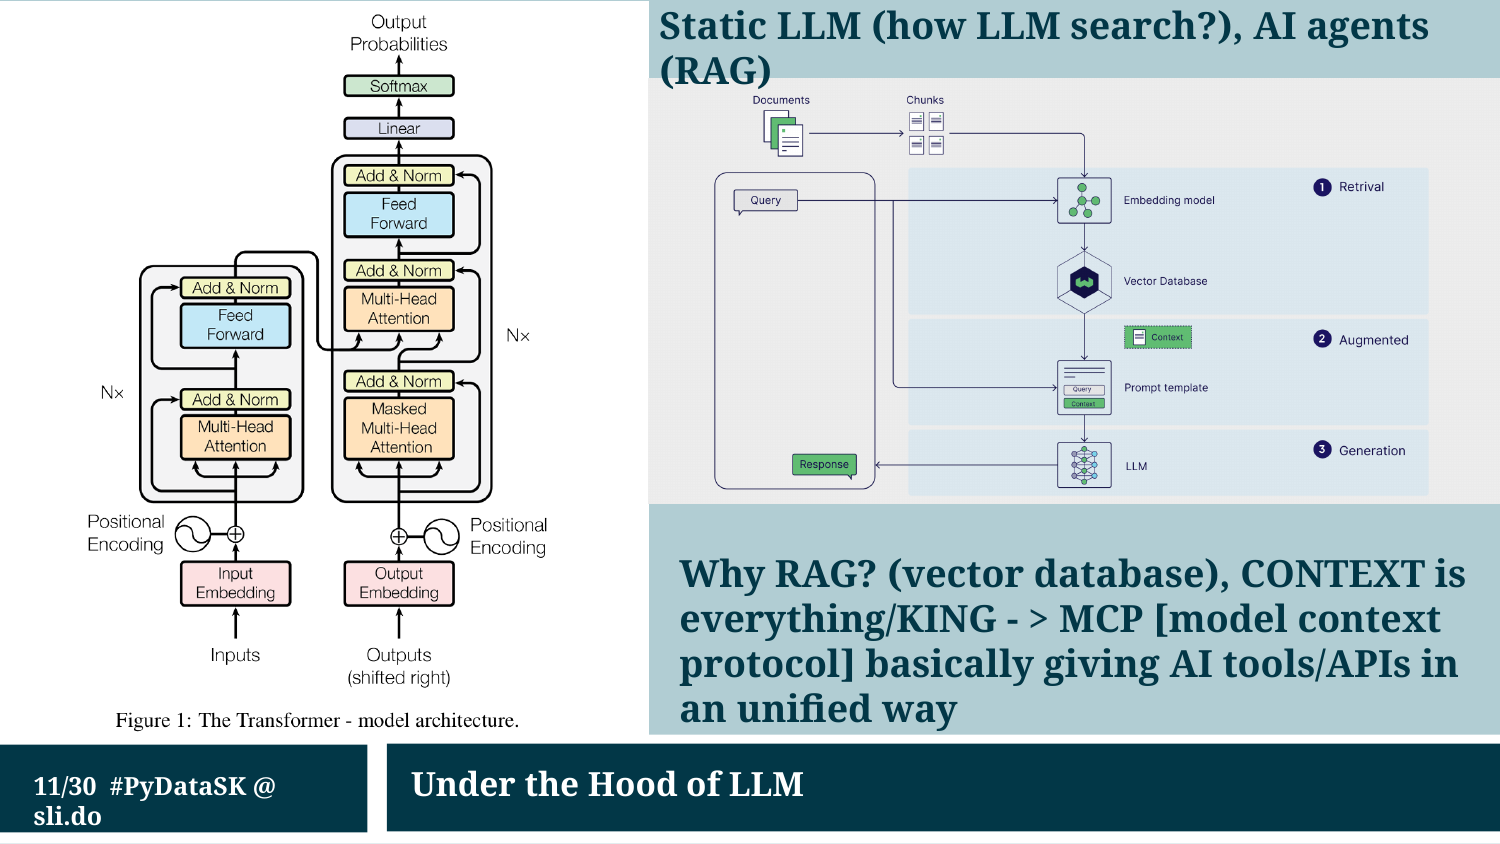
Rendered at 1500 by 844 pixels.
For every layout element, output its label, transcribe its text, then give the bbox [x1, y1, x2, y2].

text_box Static LLM (how LLM search?), AI agents (RAG) [648, 0, 1500, 108]
text_box Under the Hood of LLM [400, 740, 1500, 826]
picture [0, 1, 1500, 741]
text_box 11/30 #PyDataSK @ sli.do [22, 764, 362, 808]
text_box Why RAG? (vector database), CONTEXT is everything/KING - > MCP [model context protocol] basically giving AI tools/APIs in an unified way [668, 561, 1500, 718]
